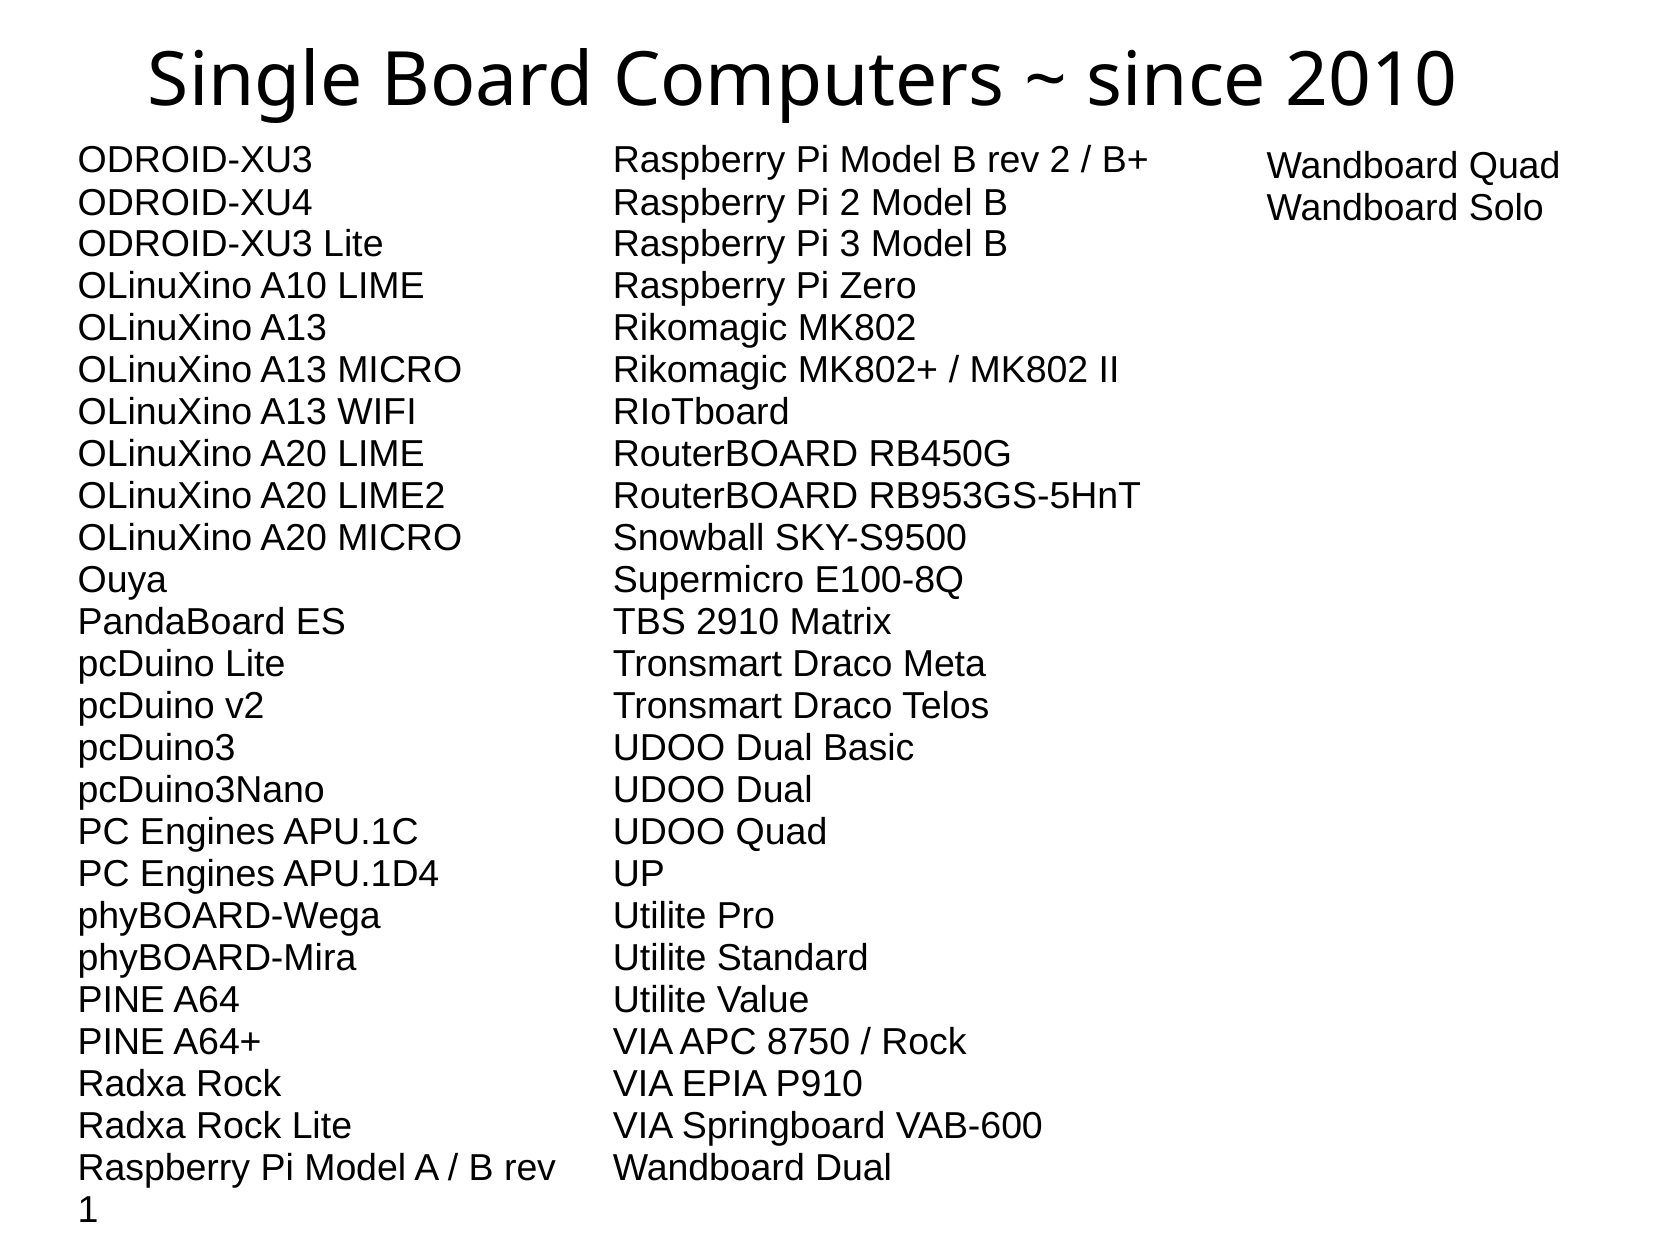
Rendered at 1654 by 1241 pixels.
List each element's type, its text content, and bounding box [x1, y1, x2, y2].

text_box Wandboard Quad Wandboard Solo [1251, 137, 1576, 237]
title Single Board Computers ~ since 2010 [59, 35, 1548, 118]
text_box Raspberry Pi Model B rev 2 / B+ Raspberry Pi 2 Model B Raspberry Pi 3 Model B Raspberry Pi Zero Rikomagic MK802 Rikomagic MK802+ / MK802 II RIoTboard RouterBOARD RB450G RouterBOARD RB953GS-5HnT Snowball SKY-S9500 Supermicro E100-8Q TBS 2910 Matrix Tronsmart Draco Meta Tronsmart Draco Telos UDOO Dual Basic UDOO Dual UDOO Quad UP Utilite Pro Utilite Standard Utilite Value VIA APC 8750 / Rock VIA EPIA P910 VIA Springboard VAB-600 Wandboard Dual [598, 131, 1182, 1197]
text_box ODROID-XU3 ODROID-XU4 ODROID-XU3 Lite OLinuXino A10 LIME OLinuXino A13 OLinuXino A13 MICRO OLinuXino A13 WIFI OLinuXino A20 LIME OLinuXino A20 LIME2 OLinuXino A20 MICRO Ouya PandaBoard ES pcDuino Lite pcDuino v2 pcDuino3 pcDuino3Nano PC Engines APU.1C PC Engines APU.1D4 phyBOARD-Wega phyBOARD-Mira PINE A64 PINE A64+ Radxa Rock Radxa Rock Lite Raspberry Pi Model A / B rev 1 [62, 131, 598, 1197]
